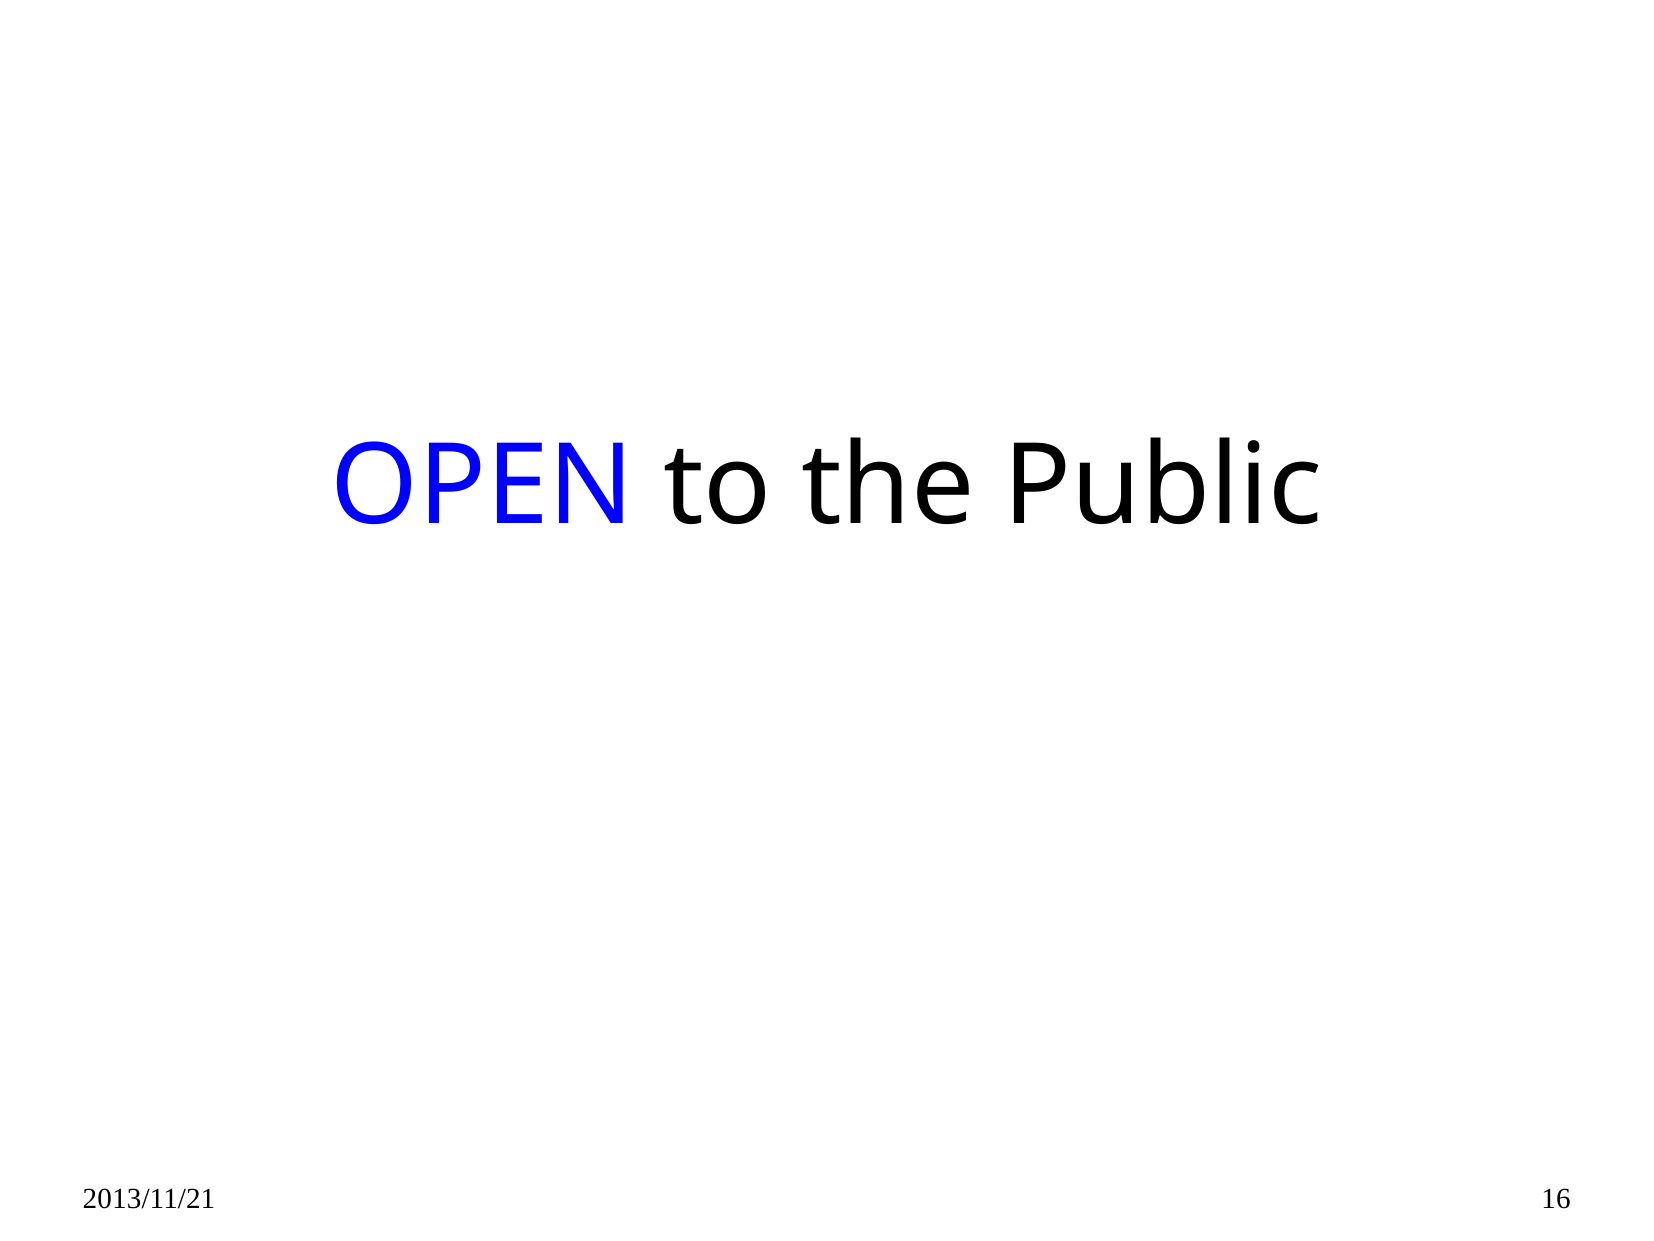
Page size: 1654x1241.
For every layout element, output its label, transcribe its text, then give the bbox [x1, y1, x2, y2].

text_box OPEN to the Public [147, 395, 1506, 543]
